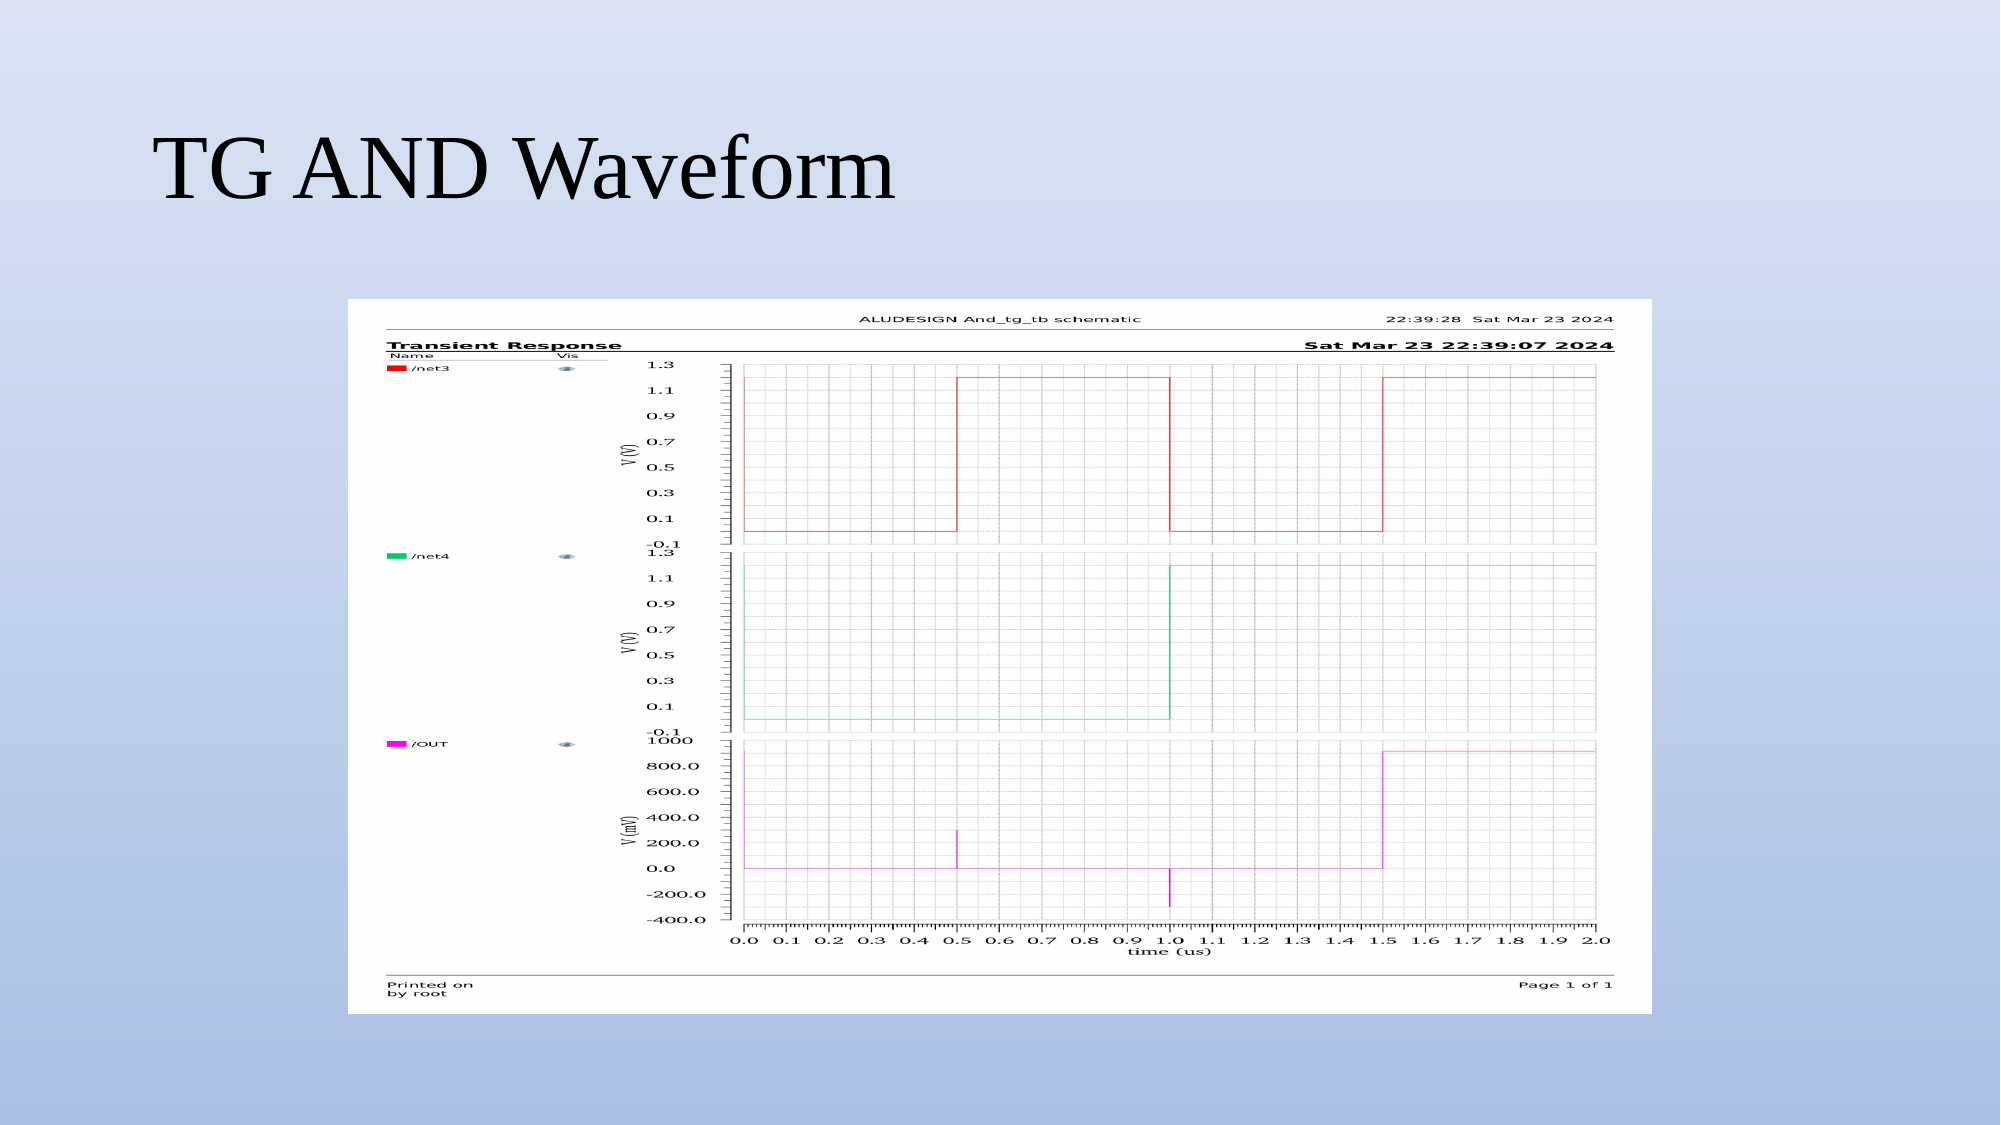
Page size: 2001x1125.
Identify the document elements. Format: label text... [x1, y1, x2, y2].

title TG AND Waveform [137, 59, 1863, 278]
picture [348, 299, 1652, 1014]
